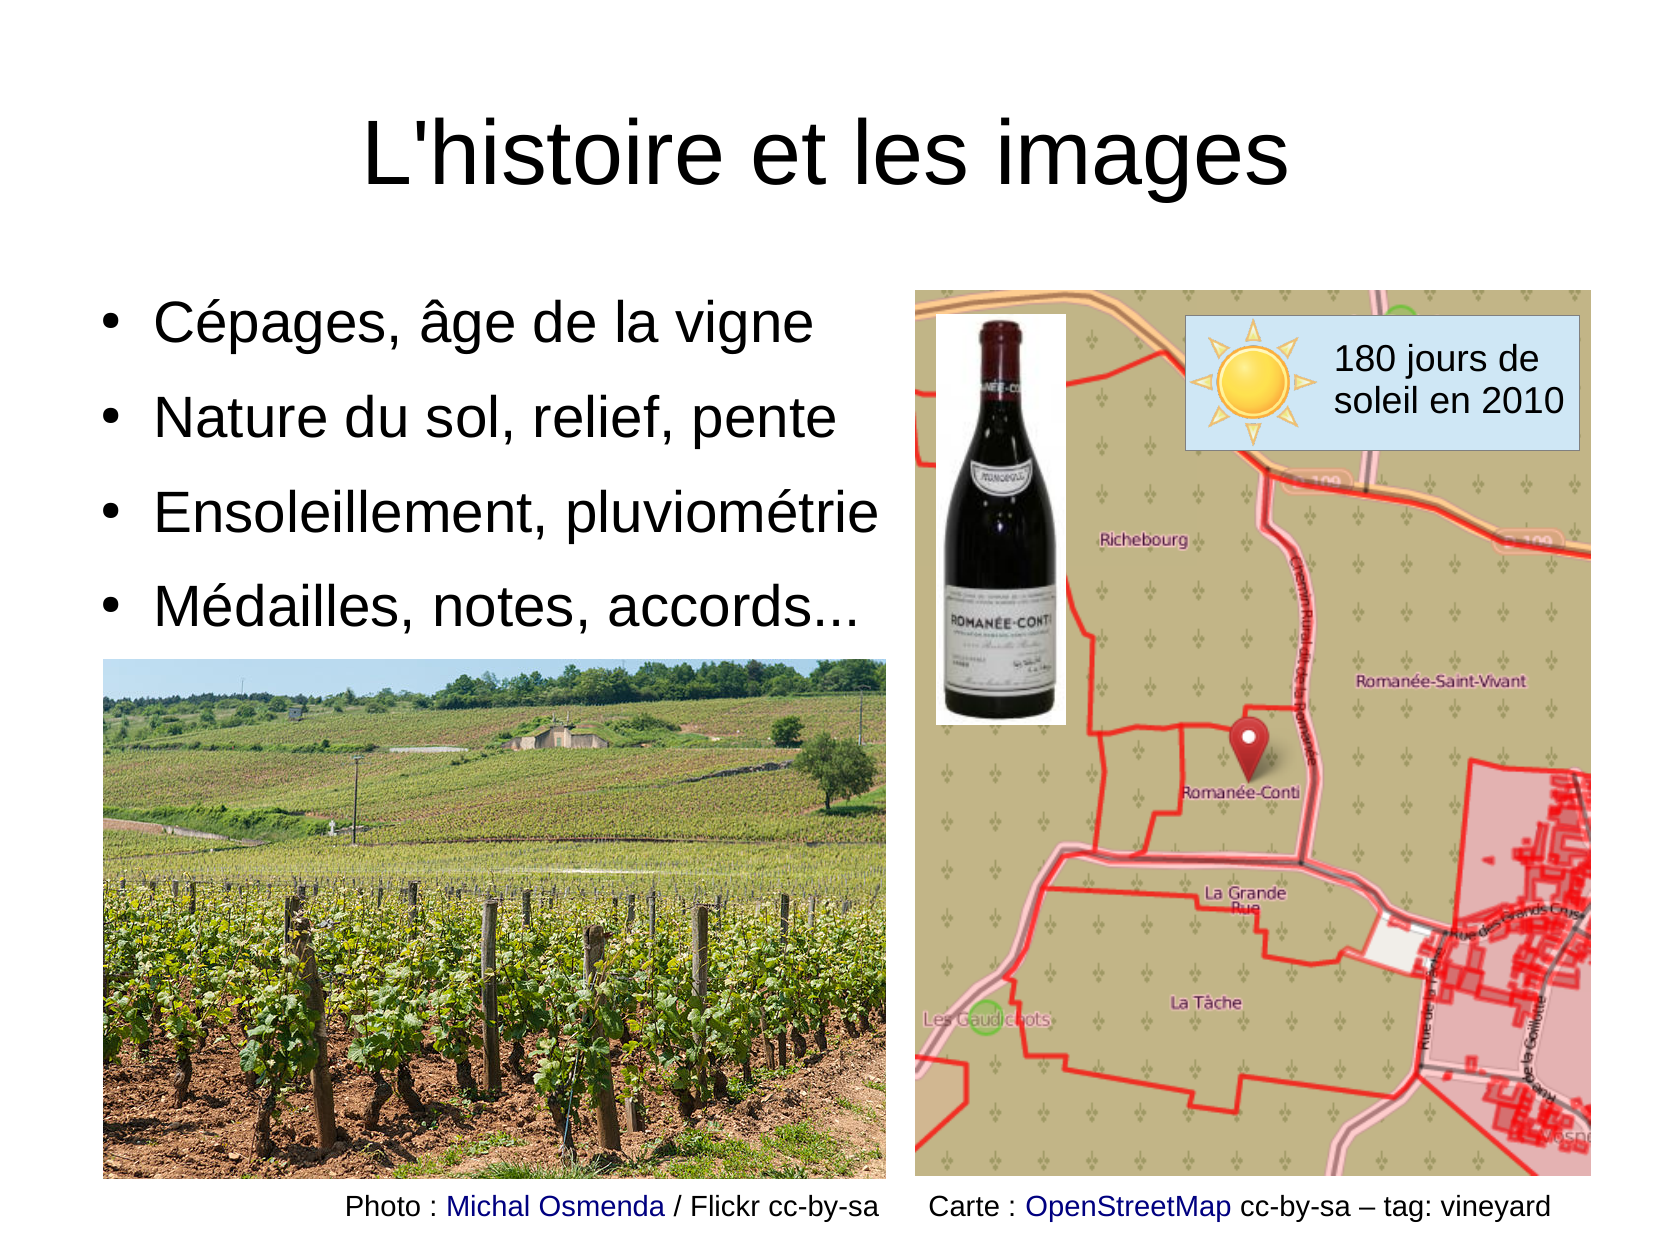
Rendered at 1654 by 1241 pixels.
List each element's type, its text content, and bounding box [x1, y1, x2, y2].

picture [936, 314, 1066, 725]
text_box 180 jours de soleil en 2010 [1319, 330, 1580, 429]
picture [103, 659, 886, 1179]
picture [915, 290, 1591, 1149]
picture [1185, 314, 1321, 451]
list Cépages, âge de la vigne Nature du sol, relief, pente Ensoleillement, pluviométrie Médailles, notes, accords... [82, 290, 1571, 1109]
text_box [1571, 429, 1580, 451]
text_box [1571, 315, 1580, 330]
text_box Photo : Michal Osmenda / Flickr cc-by-sa Carte : OpenStreetMap cc-by-sa – tag: vineyard [330, 1149, 1591, 1231]
title L'histoire et les images [82, 49, 1571, 257]
